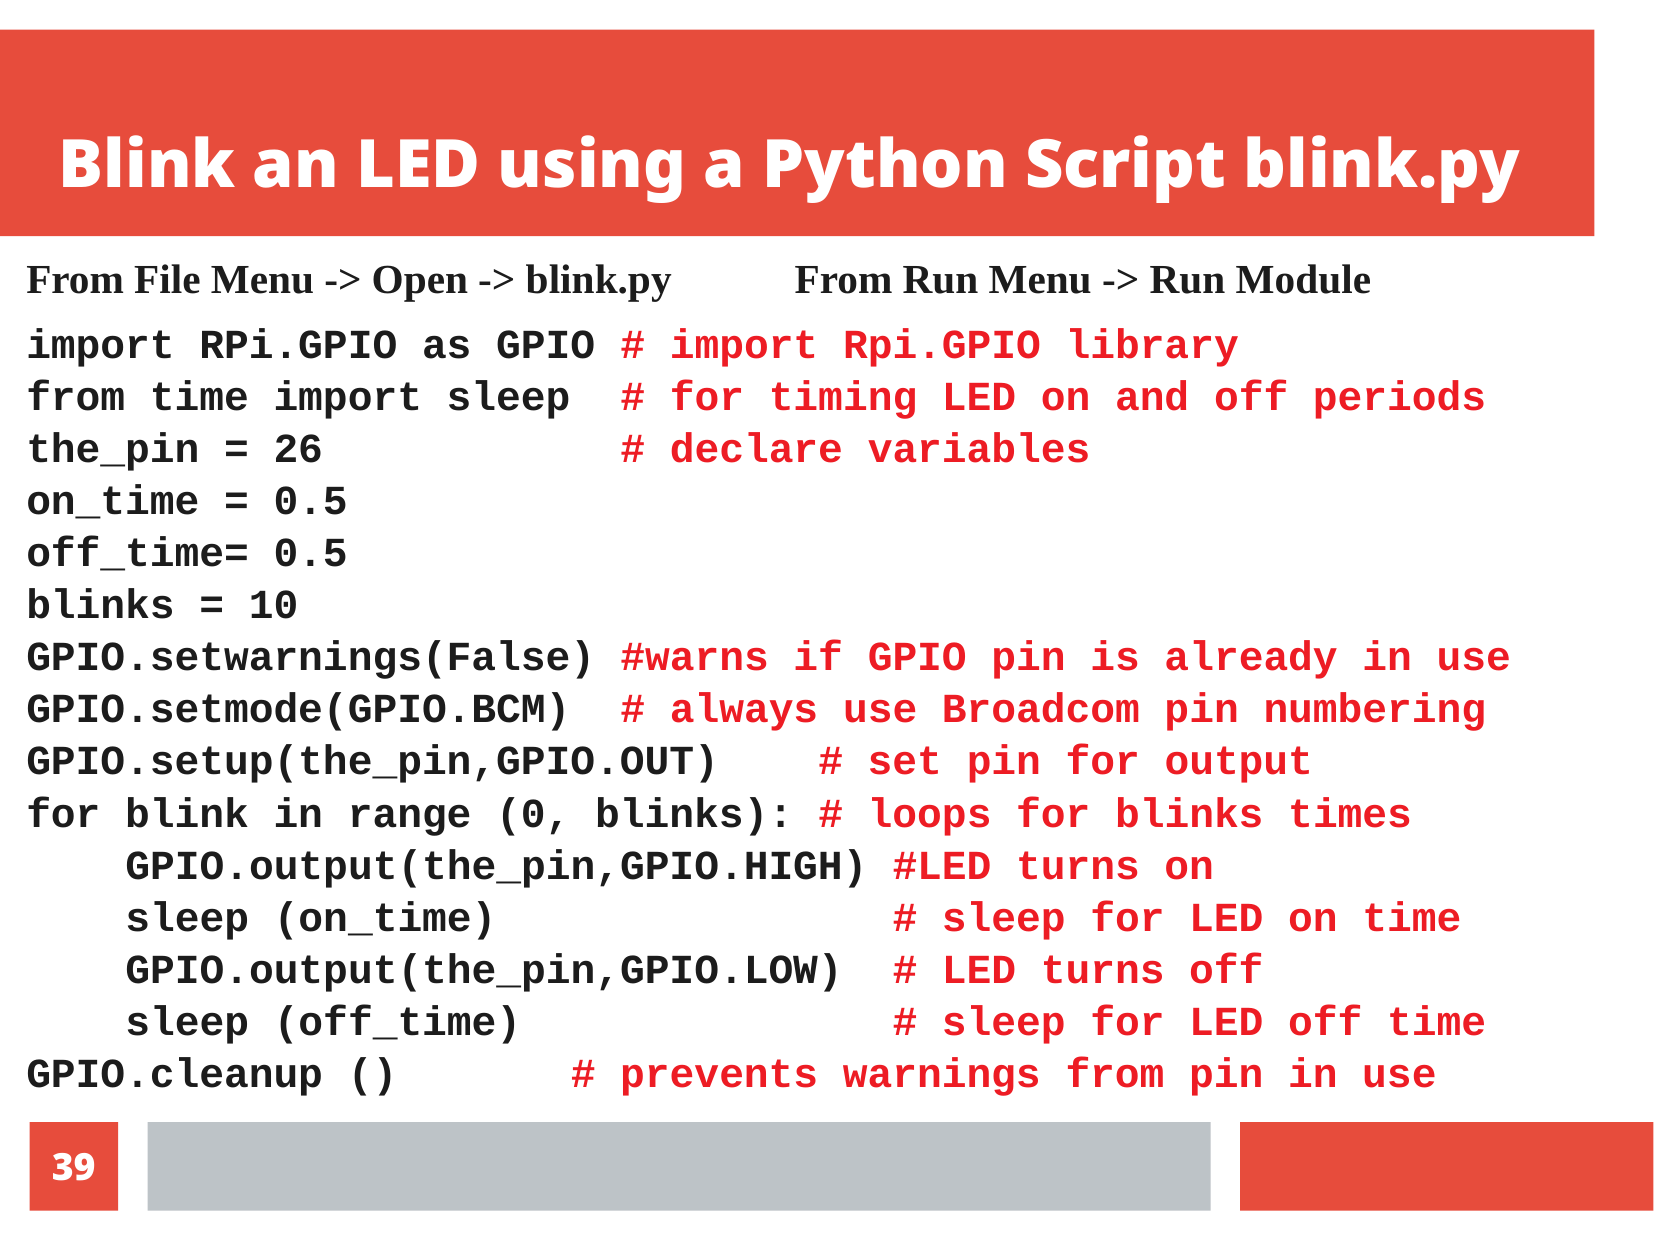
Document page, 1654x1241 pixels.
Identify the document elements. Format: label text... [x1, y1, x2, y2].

list From File Menu -> Open -> blink.py From Run Menu -> Run Module import RPi.GPIO as GPIO # import Rpi.GPIO library from time import sleep # for timing LED on and off periods the_pin = 26 # declare variables on_time = 0.5 off_time= 0.5 blinks = 10 GPIO.setwarnings(False) #warns if GPIO pin is already in use GPIO.setmode(GPIO.BCM) # always use Broadcom pin numbering GPIO.setup(the_pin,GPIO.OUT) # set pin for output for blink in range (0, blinks): # loops for blinks times GPIO.output(the_pin,GPIO.HIGH) #LED turns on sleep (on_time) # sleep for LED on time GPIO.output(the_pin,GPIO.LOW) # LED turns off sleep (off_time) # sleep for LED off time GPIO.cleanup () # prevents warnings from pin in use [26, 257, 1635, 1118]
title Blink an LED using a Python Script blink.py [59, 59, 1595, 207]
